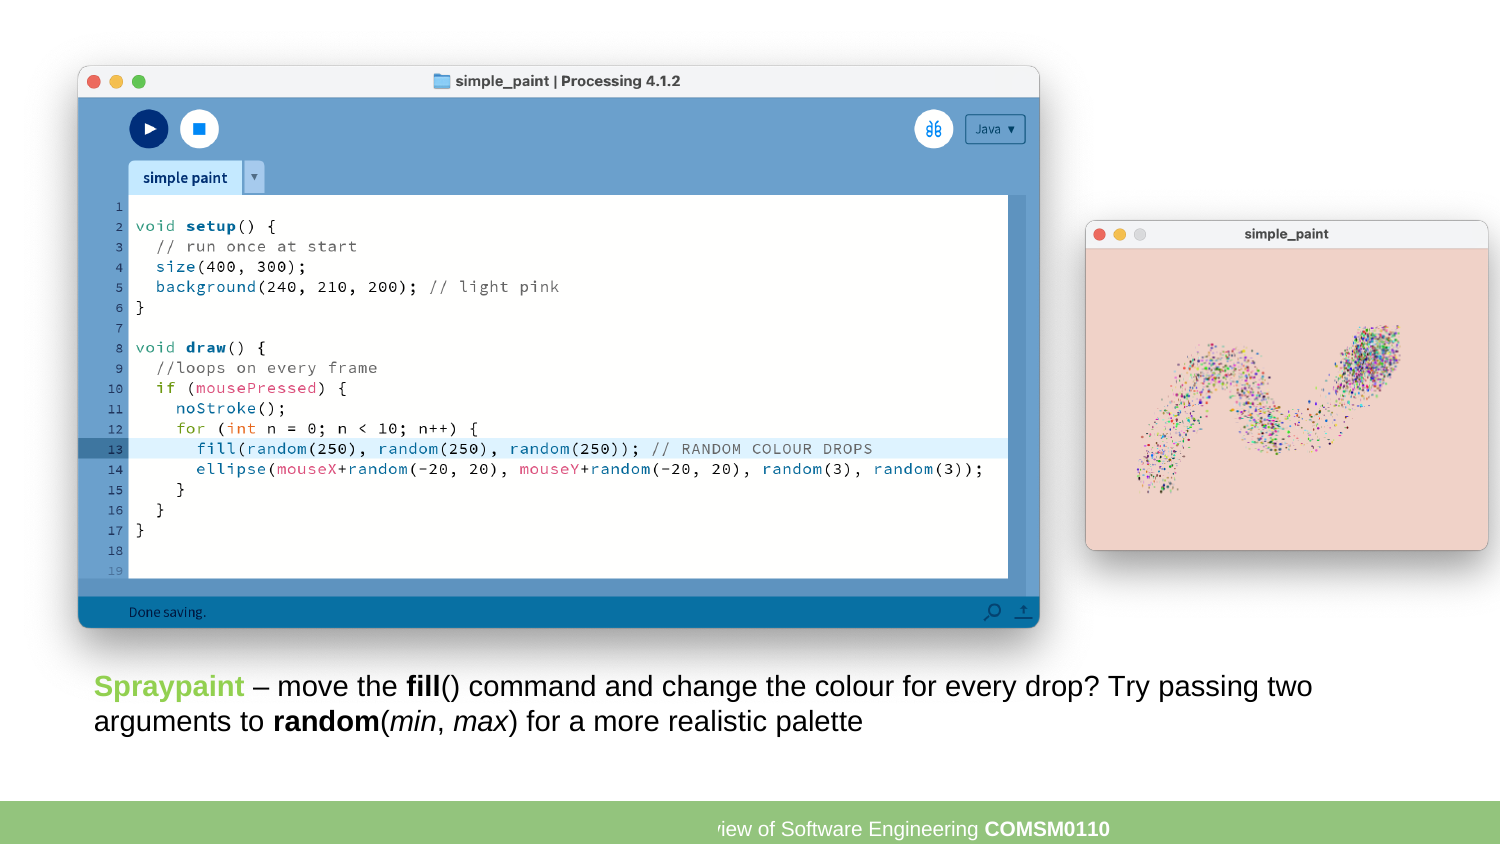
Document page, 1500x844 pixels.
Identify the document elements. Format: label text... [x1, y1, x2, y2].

picture [15, 23, 1500, 711]
text_box Spraypaint – move the fill() command and change the colour for every drop? Try passing two arguments to random(min, max) for a more realistic palette [78, 659, 1436, 746]
